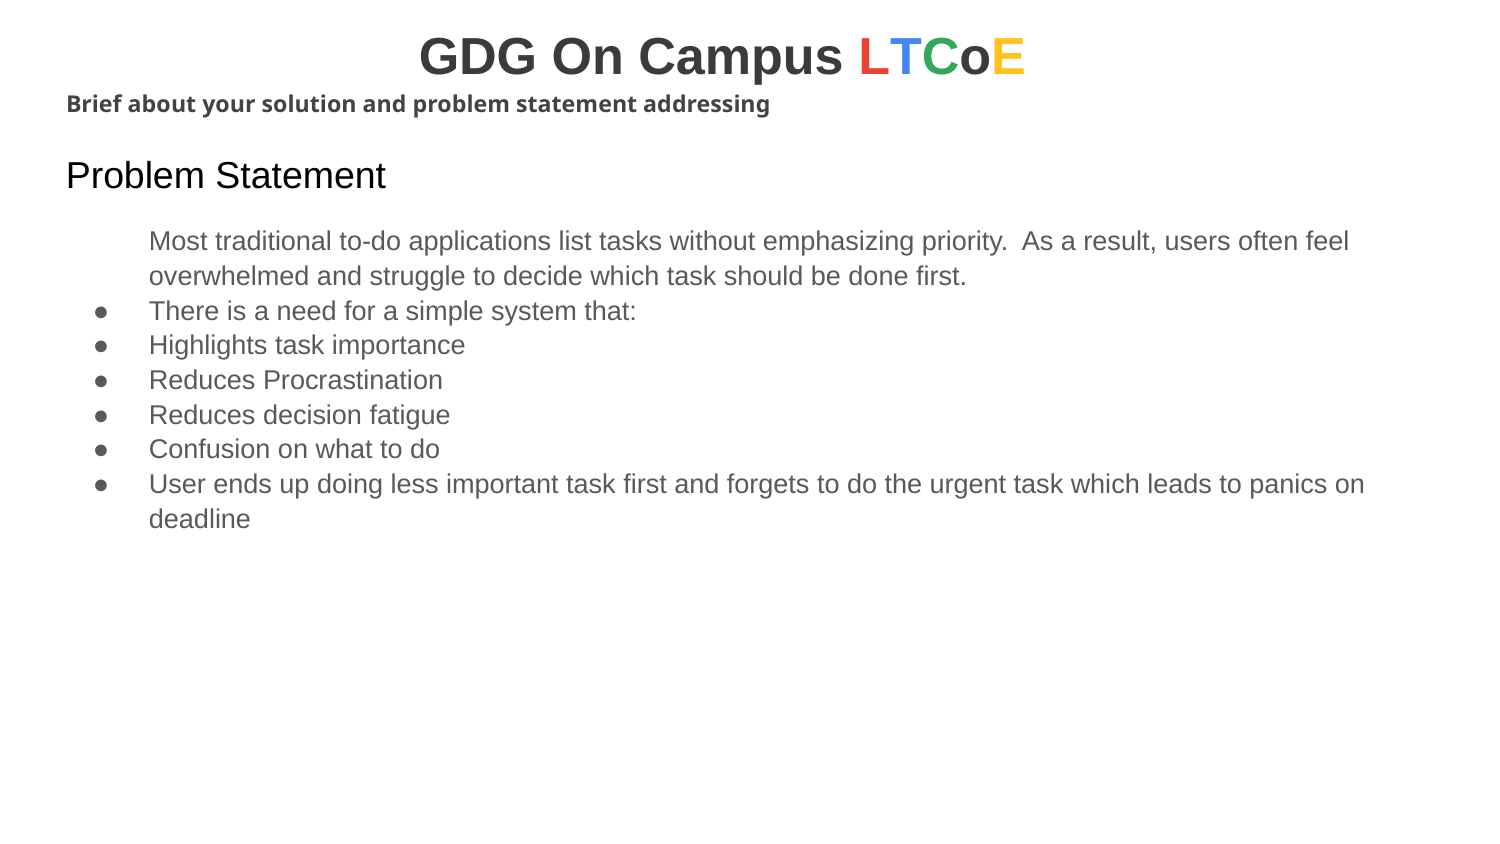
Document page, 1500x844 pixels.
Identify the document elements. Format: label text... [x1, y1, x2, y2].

text_box Problem Statement [51, 147, 672, 207]
list Most traditional to-do applications list tasks without emphasizing priority. As a result, users often feel overwhelmed and struggle to decide which task should be done first. There is a need for a simple system that: Highlights task importance Reduces Procrastination Reduces decision fatigue Confusion on what to do User ends up doing less important task first and forgets to do the urgent task which leads to panics on deadline [59, 206, 1457, 768]
text_box GDG On Campus LTCoE [403, 0, 1420, 100]
title Brief about your solution and problem statement addressing [51, 72, 1449, 167]
